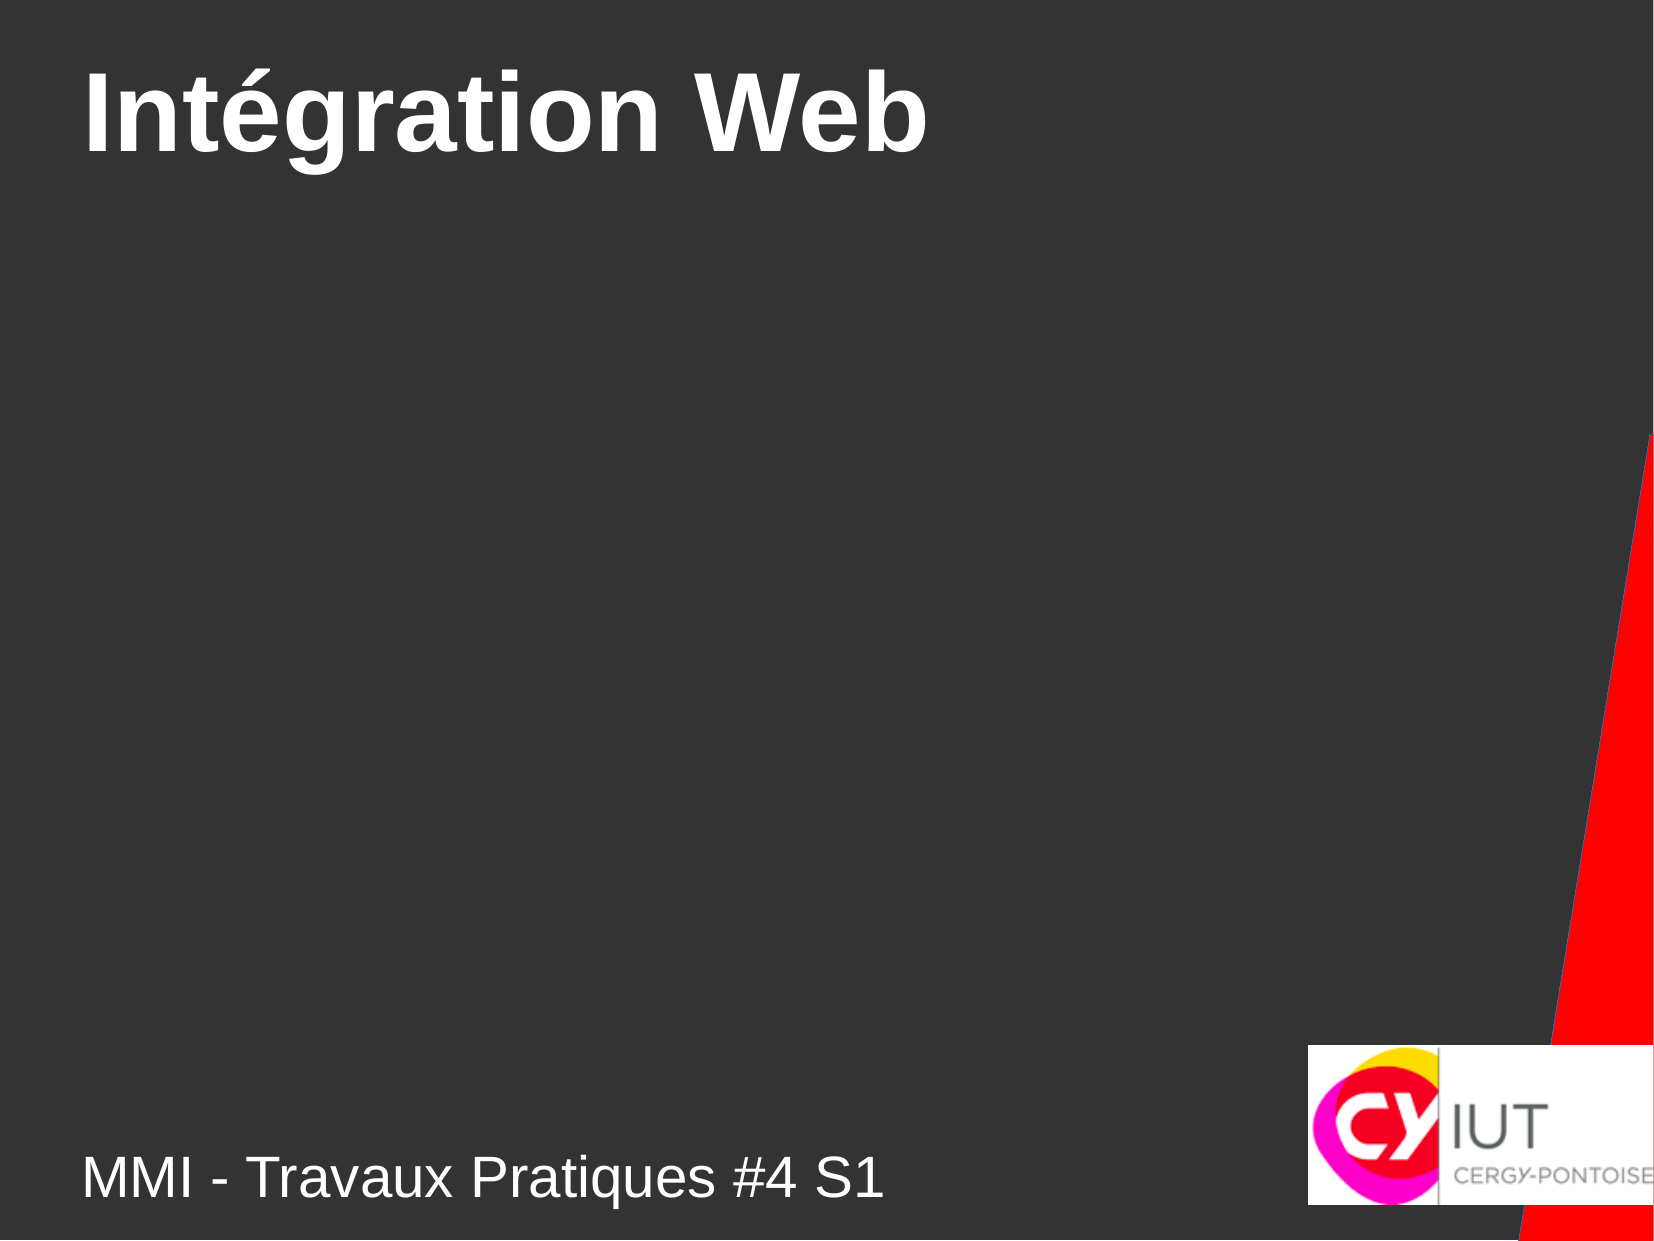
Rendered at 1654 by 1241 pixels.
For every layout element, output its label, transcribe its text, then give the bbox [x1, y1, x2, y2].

text_box [1518, 1205, 1654, 1241]
text_box [1550, 434, 1654, 1045]
picture [1308, 1045, 1654, 1205]
title Intégration Web [82, 49, 1571, 301]
title MMI - Travaux Pratiques #4 S1 [81, 1073, 1205, 1241]
